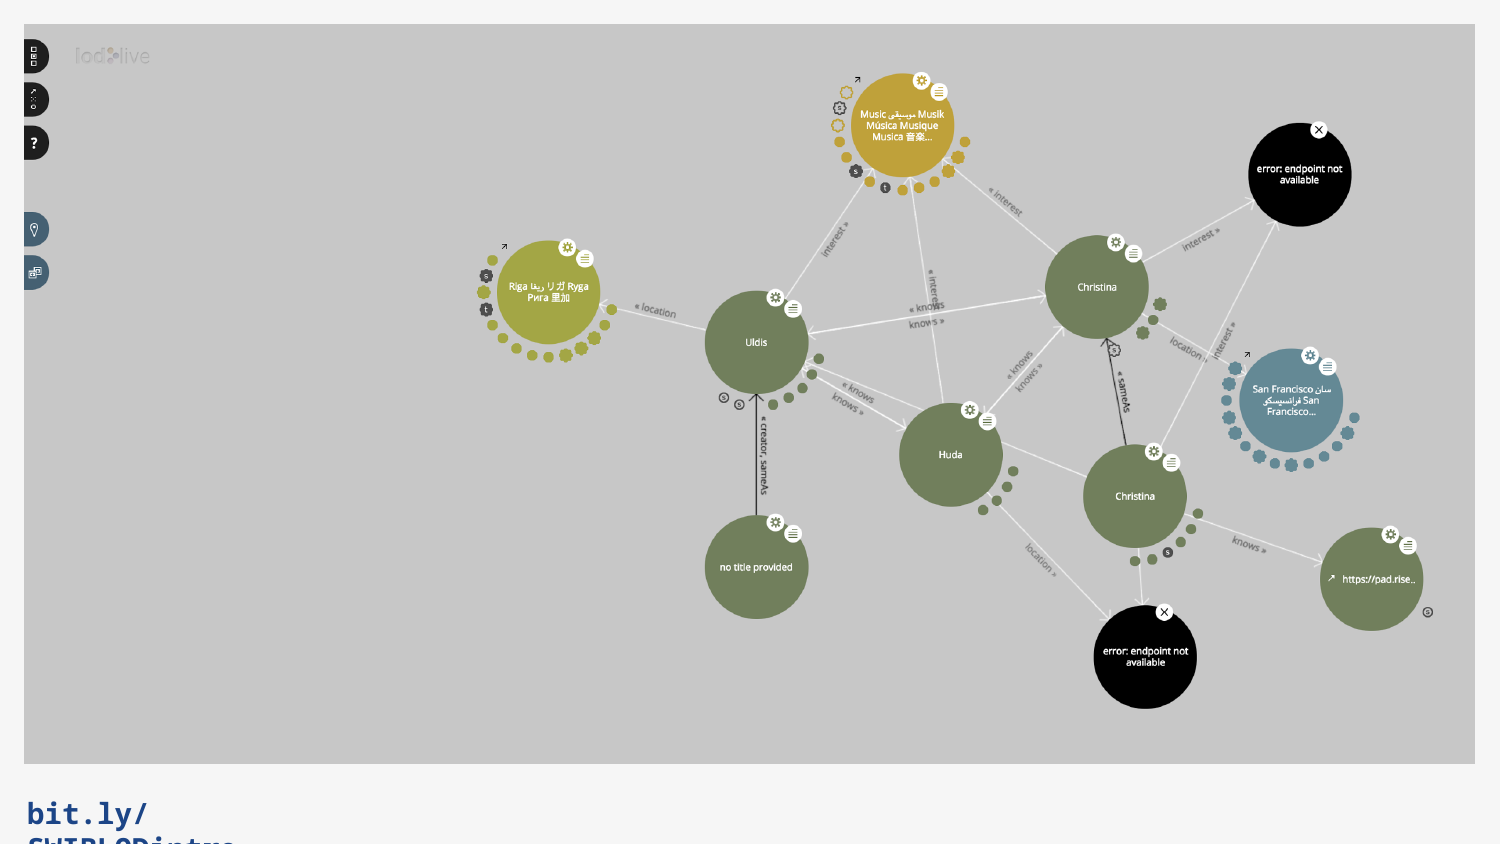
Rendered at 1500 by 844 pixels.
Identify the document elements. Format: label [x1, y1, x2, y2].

picture [24, 24, 1475, 764]
